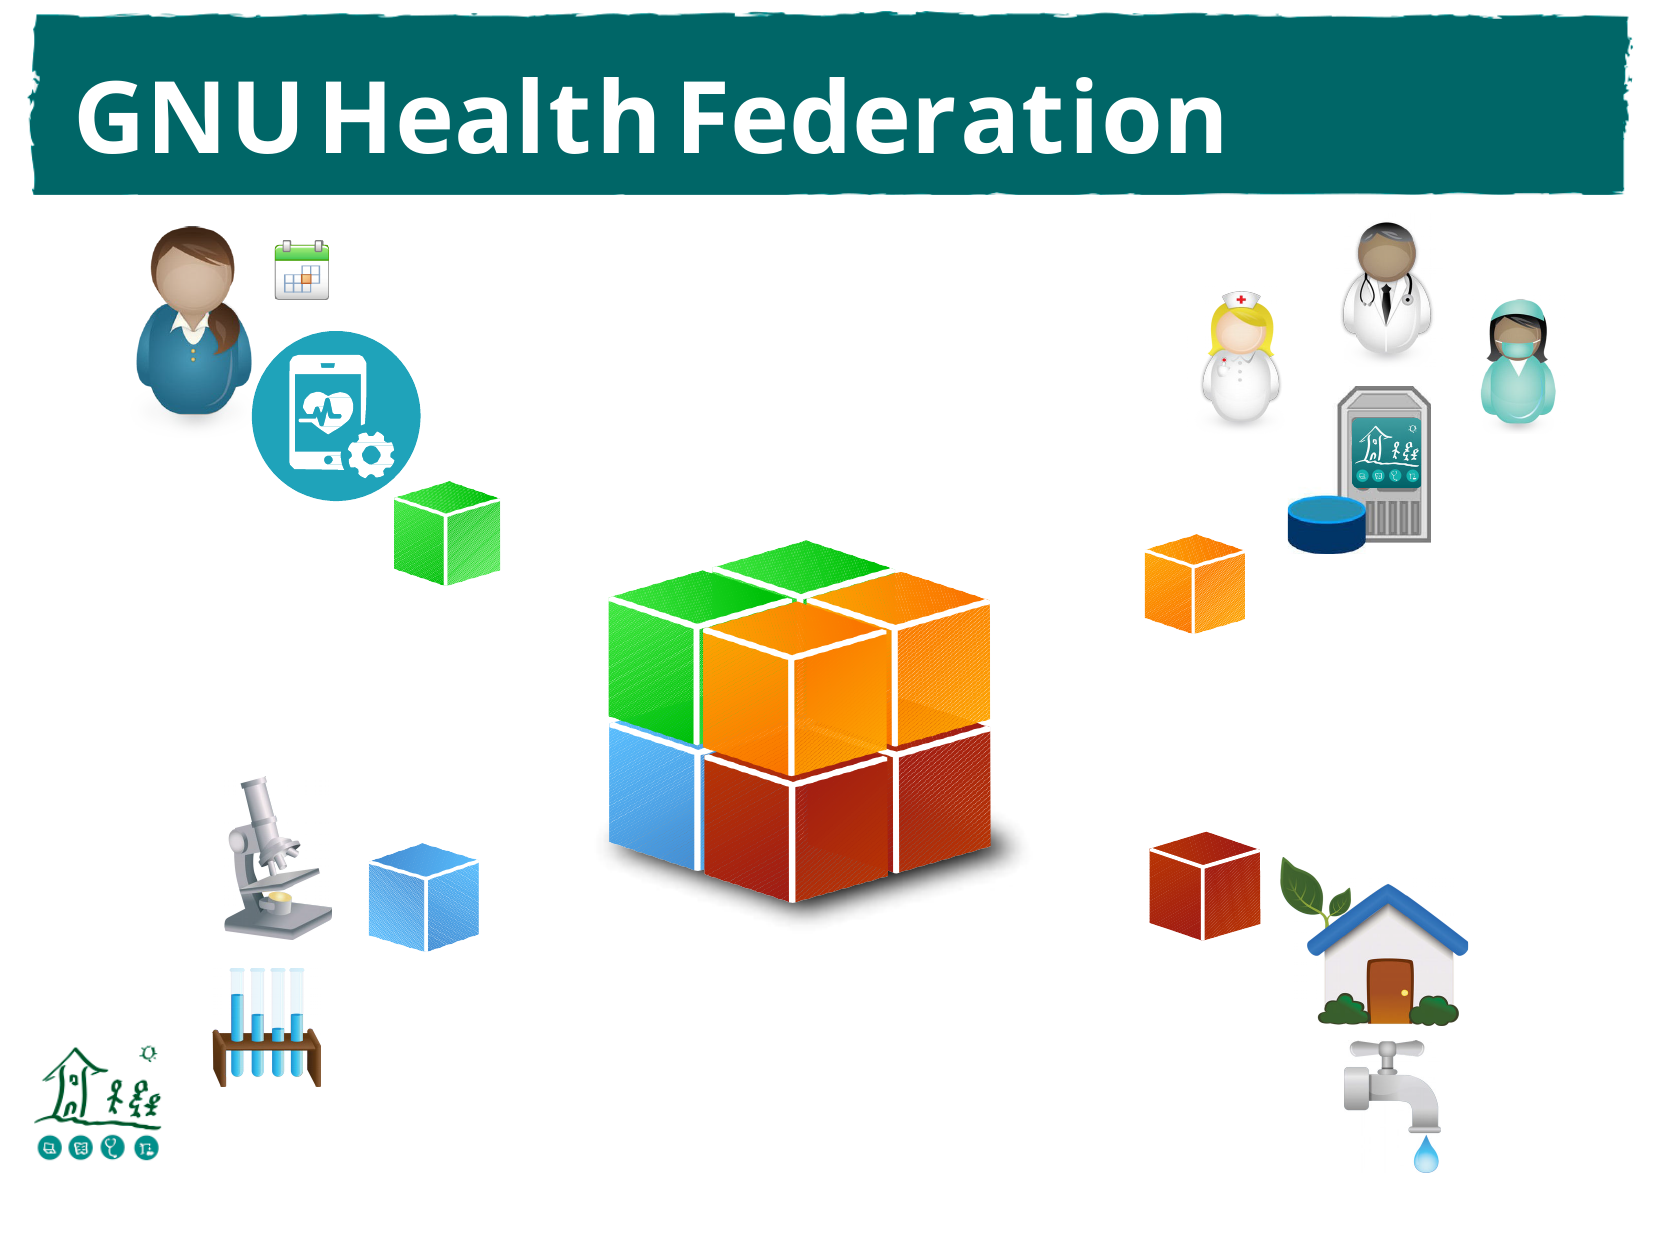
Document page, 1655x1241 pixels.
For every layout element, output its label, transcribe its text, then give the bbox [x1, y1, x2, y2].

picture [0, 0, 1654, 1211]
text_box [1145, 535, 1245, 633]
text_box [1187, 280, 1431, 553]
text_box [1149, 831, 1261, 941]
text_box [1344, 1040, 1441, 1173]
text_box [369, 844, 479, 952]
text_box [560, 541, 1033, 933]
text_box [394, 482, 500, 586]
text_box [118, 217, 421, 502]
text_box [212, 968, 321, 1087]
text_box [1467, 289, 1569, 434]
text_box [1332, 214, 1443, 366]
text_box [1280, 857, 1468, 1026]
title GNUHealthFederation [48, 44, 1607, 174]
text_box [224, 776, 332, 939]
